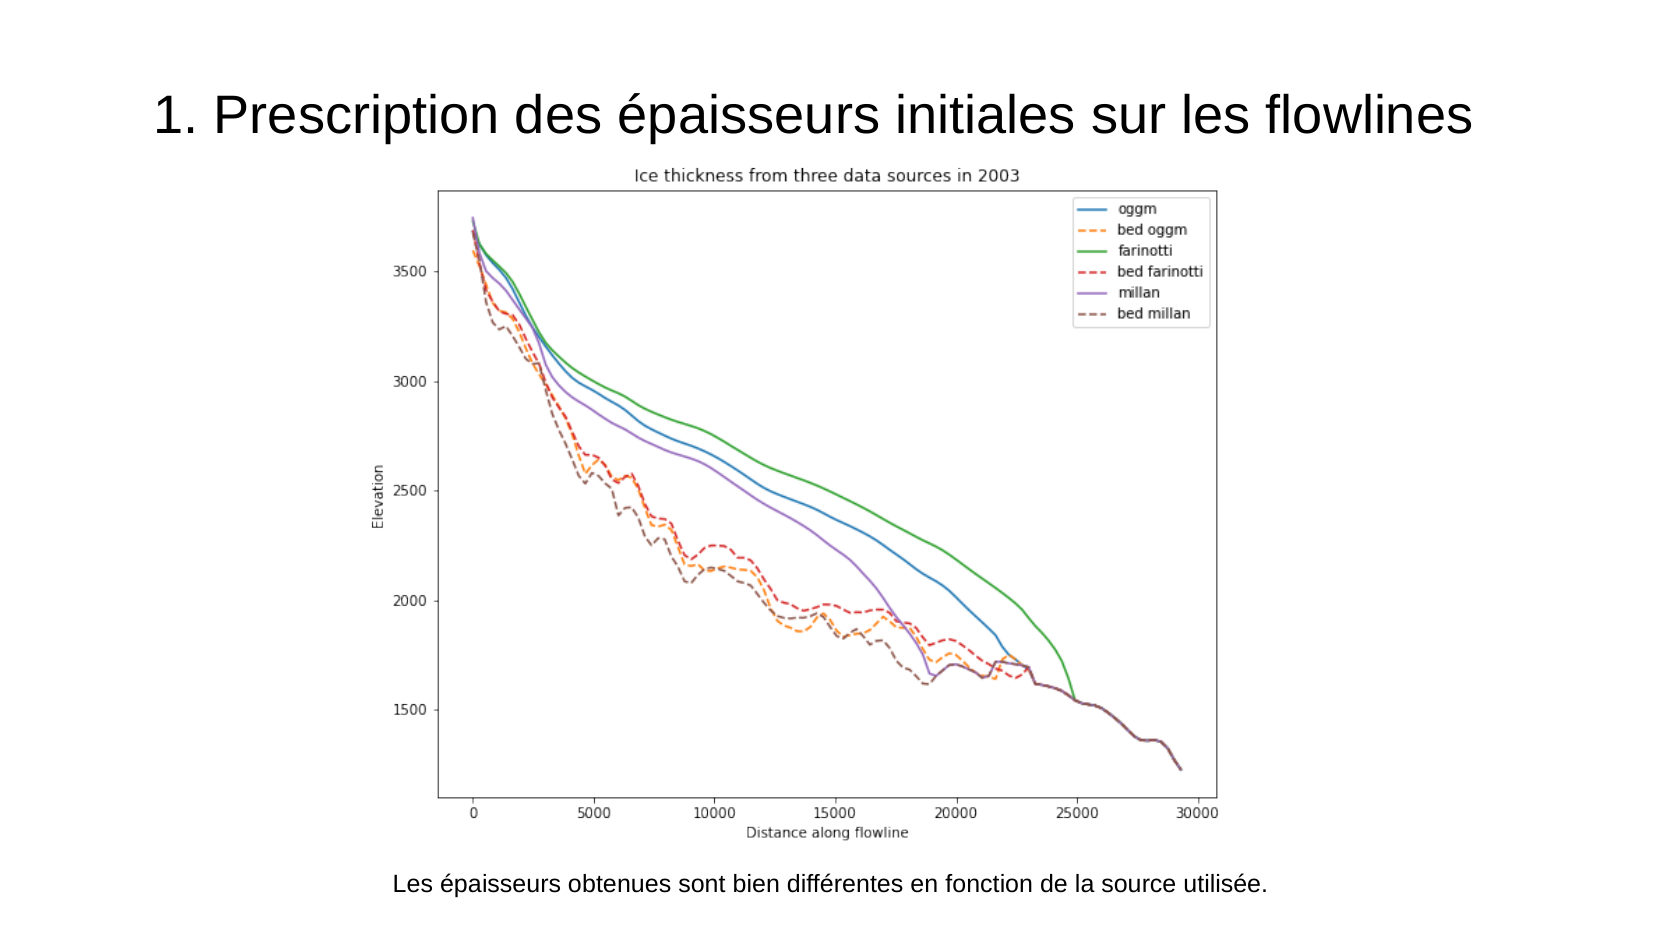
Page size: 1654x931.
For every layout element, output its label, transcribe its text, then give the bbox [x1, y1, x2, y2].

title 1. Prescription des épaisseurs initiales sur les flowlines [82, 37, 1571, 193]
picture [312, 94, 1317, 898]
text_box Les épaisseurs obtenues sont bien différentes en fonction de la source utilisée. [377, 862, 1654, 906]
